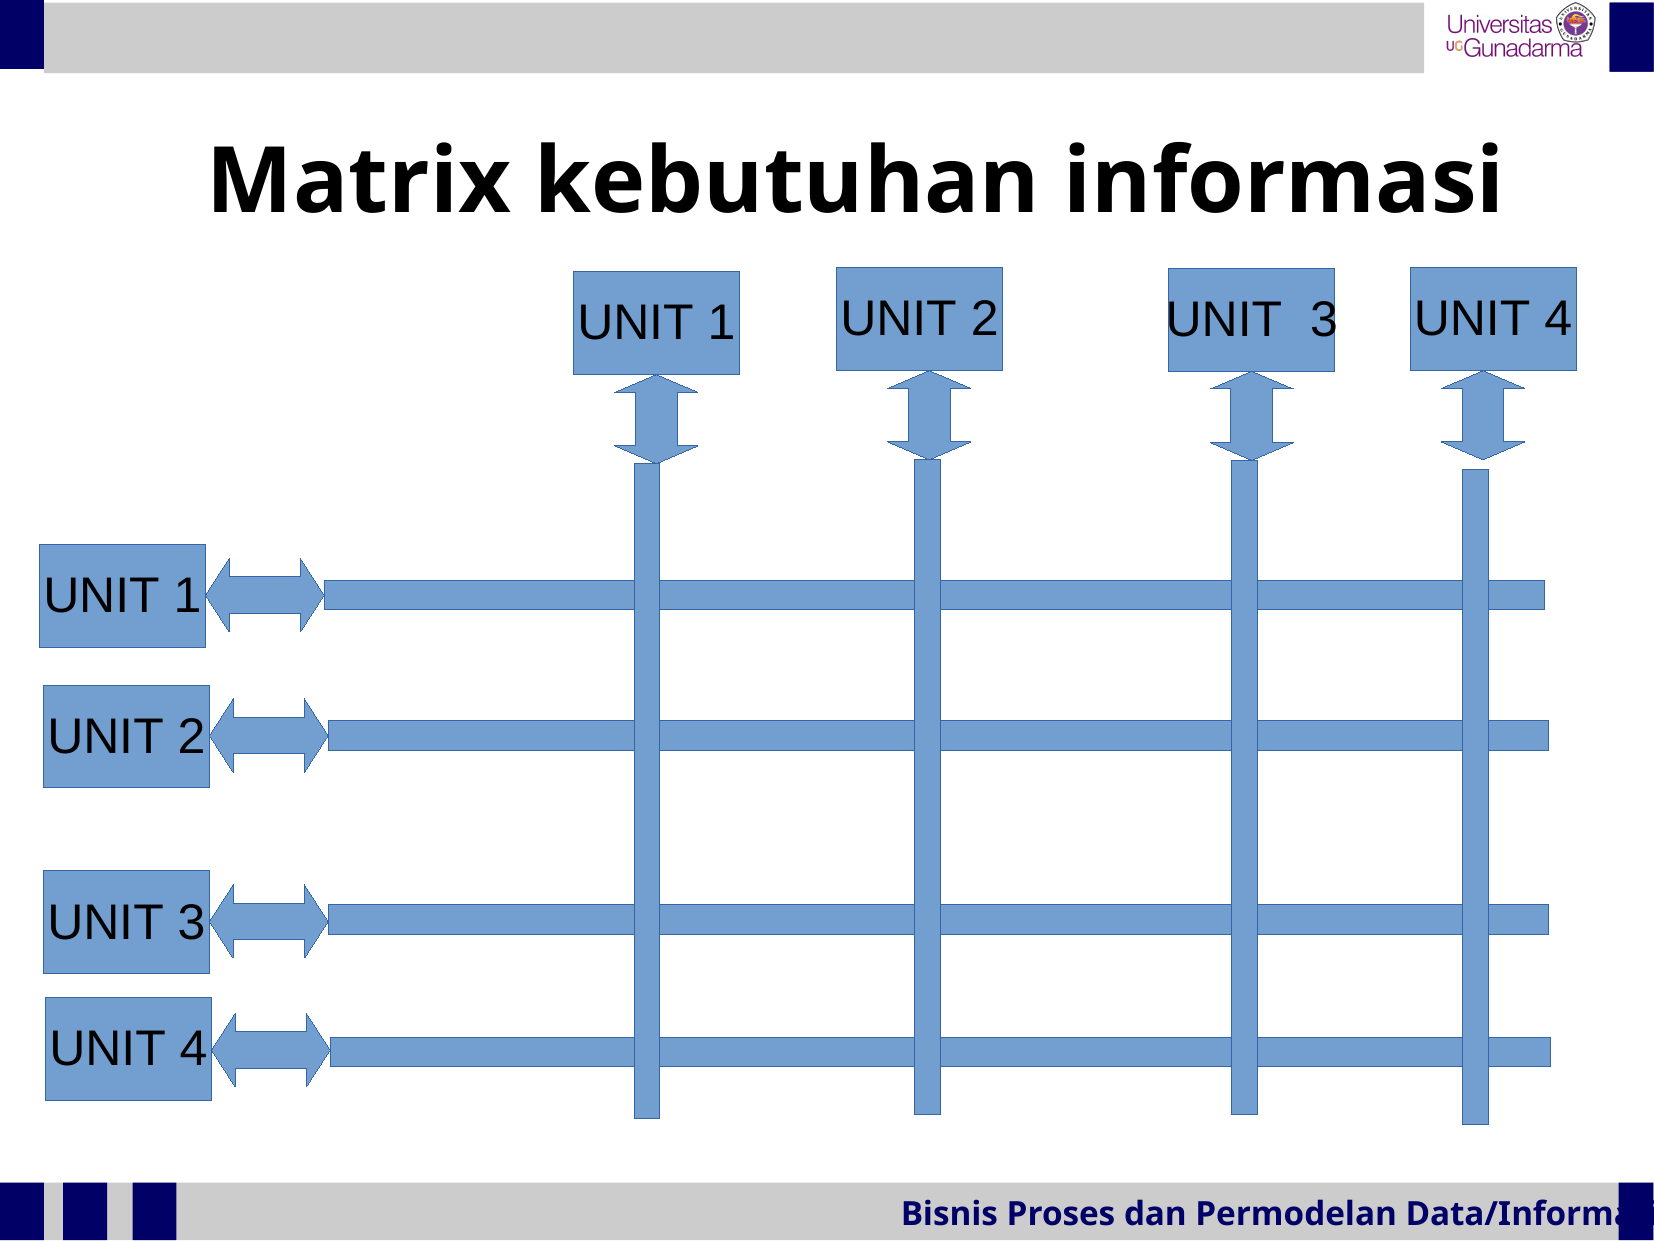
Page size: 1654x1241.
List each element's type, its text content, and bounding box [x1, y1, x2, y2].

text_box [1441, 370, 1525, 460]
text_box UNIT 3 [43, 870, 210, 974]
text_box [205, 370, 1551, 1125]
text_box UNIT 1 [39, 544, 206, 648]
title Matrix kebutuhan informasi [99, 104, 1613, 250]
text_box UNIT 1 [573, 271, 740, 375]
text_box UNIT 4 [1410, 267, 1577, 371]
text_box UNIT 2 [43, 685, 210, 788]
text_box UNIT 2 [836, 267, 1003, 371]
picture [1437, 2, 1610, 62]
text_box UNIT 4 [45, 997, 212, 1101]
text_box UNIT 3 [1168, 268, 1335, 372]
